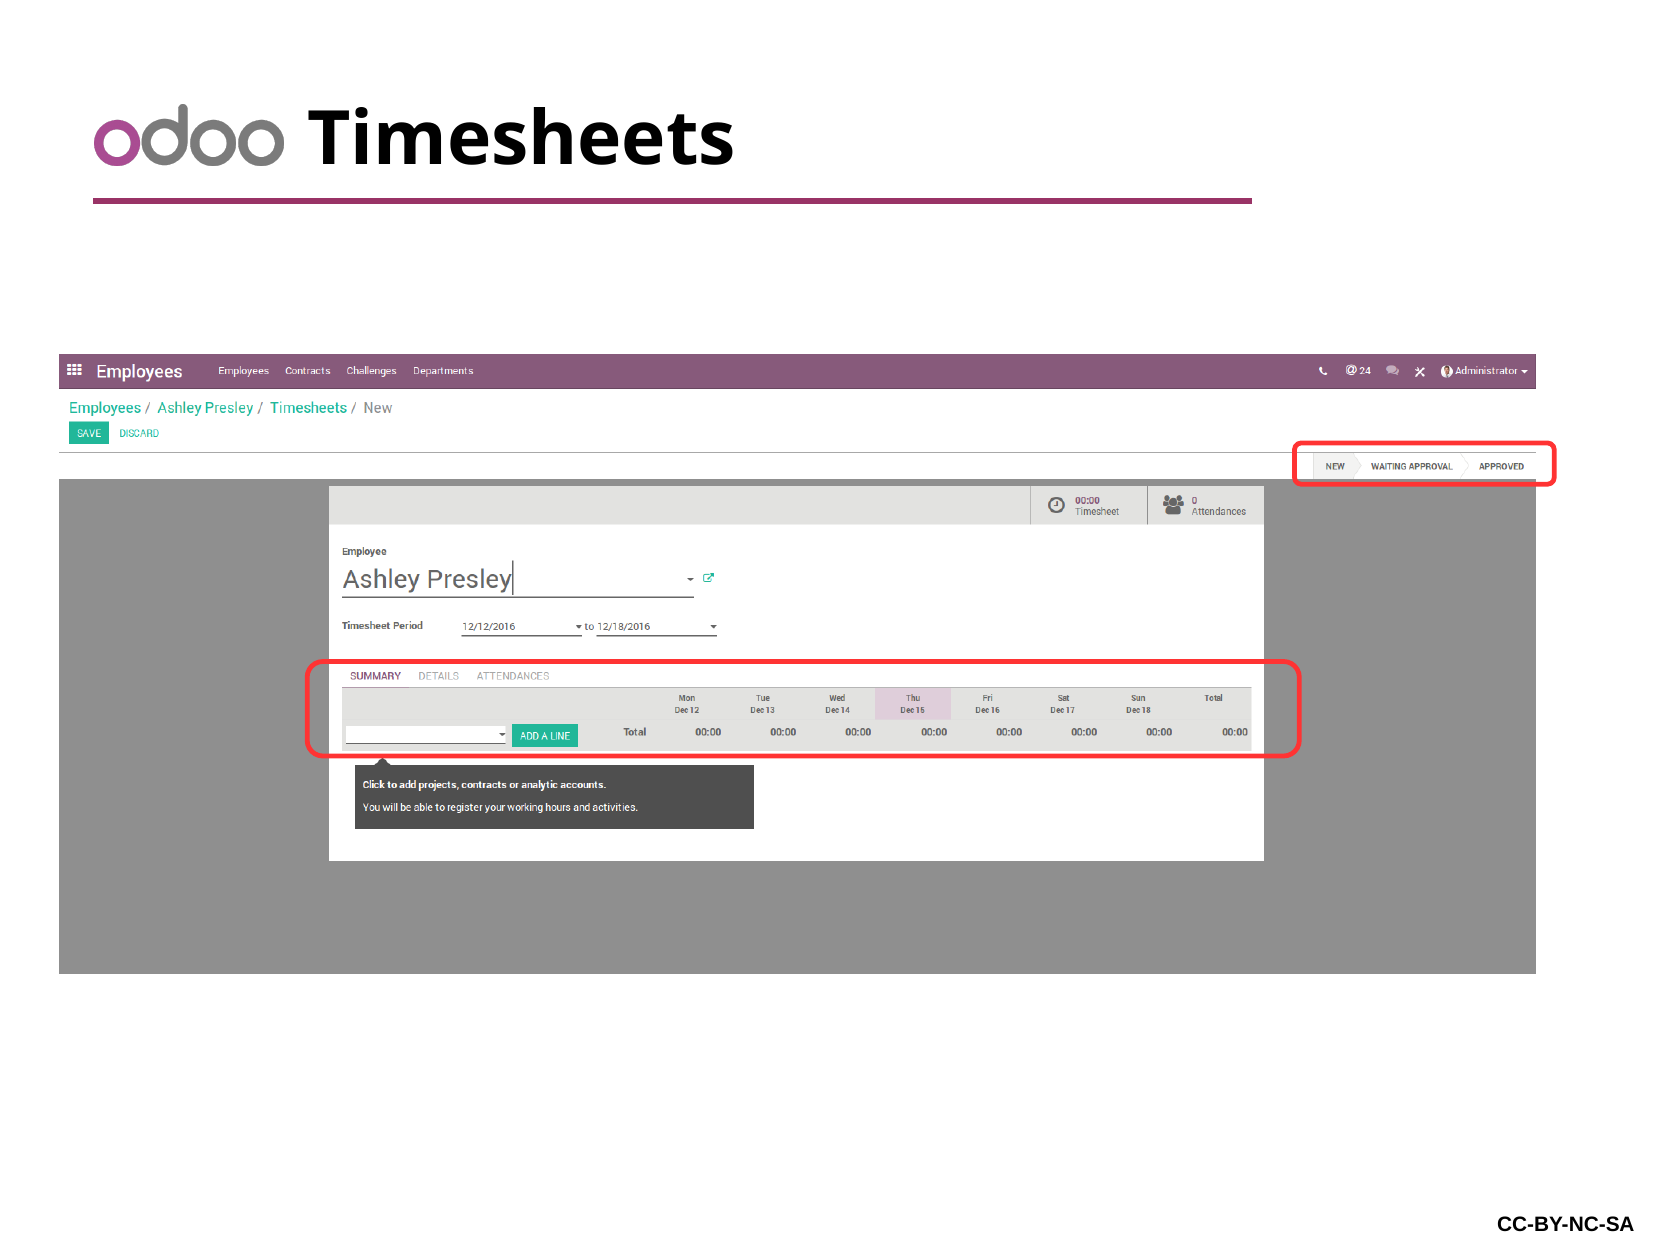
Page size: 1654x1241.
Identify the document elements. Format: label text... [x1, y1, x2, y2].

picture [94, 104, 284, 166]
text_box CC-BY-NC-SA [1482, 1204, 1654, 1241]
text_box [307, 661, 1300, 757]
picture [59, 354, 1536, 974]
title Timesheets [307, 31, 1570, 239]
text_box [1294, 442, 1555, 485]
